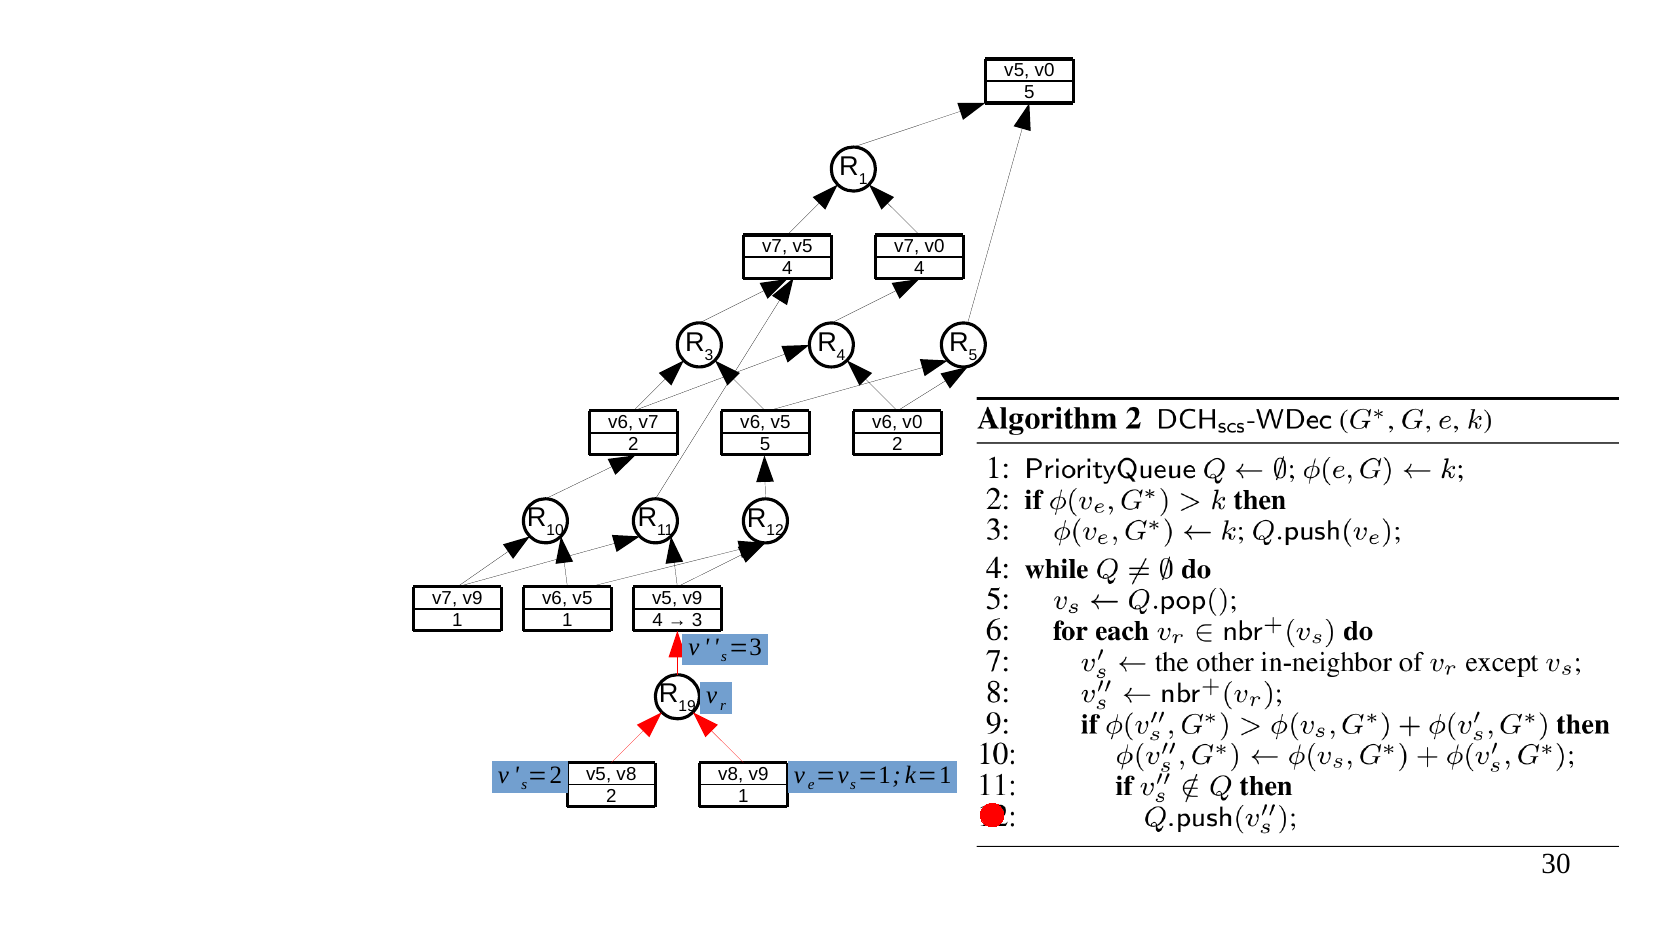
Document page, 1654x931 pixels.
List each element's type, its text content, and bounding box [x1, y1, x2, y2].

text_box 4 [745, 258, 830, 277]
text_box 2 [855, 434, 940, 453]
text_box 5 [987, 82, 1072, 101]
text_box [980, 803, 1004, 827]
text_box v6, v7 [591, 412, 676, 432]
text_box v7, v5 [745, 237, 830, 256]
text_box R4 [809, 322, 854, 367]
text_box 4 → 3 [635, 610, 720, 629]
text_box R5 [941, 322, 986, 367]
text_box v8, v9 [701, 764, 786, 784]
text_box v5, v0 [987, 61, 1072, 80]
text_box v7, v0 [877, 237, 962, 256]
text_box v7, v9 [415, 588, 500, 608]
text_box v5, v9 [635, 588, 720, 608]
text_box R10 [523, 498, 568, 543]
text_box v5, v8 [569, 764, 654, 784]
chart [682, 633, 768, 666]
text_box v6, v5 [723, 412, 808, 432]
text_box R19 [655, 674, 699, 719]
text_box 2 [591, 434, 676, 453]
text_box R11 [633, 498, 678, 543]
text_box 4 [877, 258, 962, 277]
text_box v6, v0 [855, 412, 940, 432]
chart [699, 682, 733, 714]
text_box 1 [415, 610, 500, 629]
text_box 1 [701, 785, 786, 805]
chart [787, 761, 957, 793]
chart [491, 761, 568, 793]
text_box R12 [743, 498, 788, 543]
text_box 1 [525, 610, 610, 629]
text_box 5 [723, 434, 808, 453]
text_box R3 [677, 322, 722, 367]
text_box R1 [831, 147, 876, 192]
text_box 2 [569, 785, 654, 805]
text_box v6, v5 [525, 588, 610, 608]
picture [976, 397, 1619, 849]
